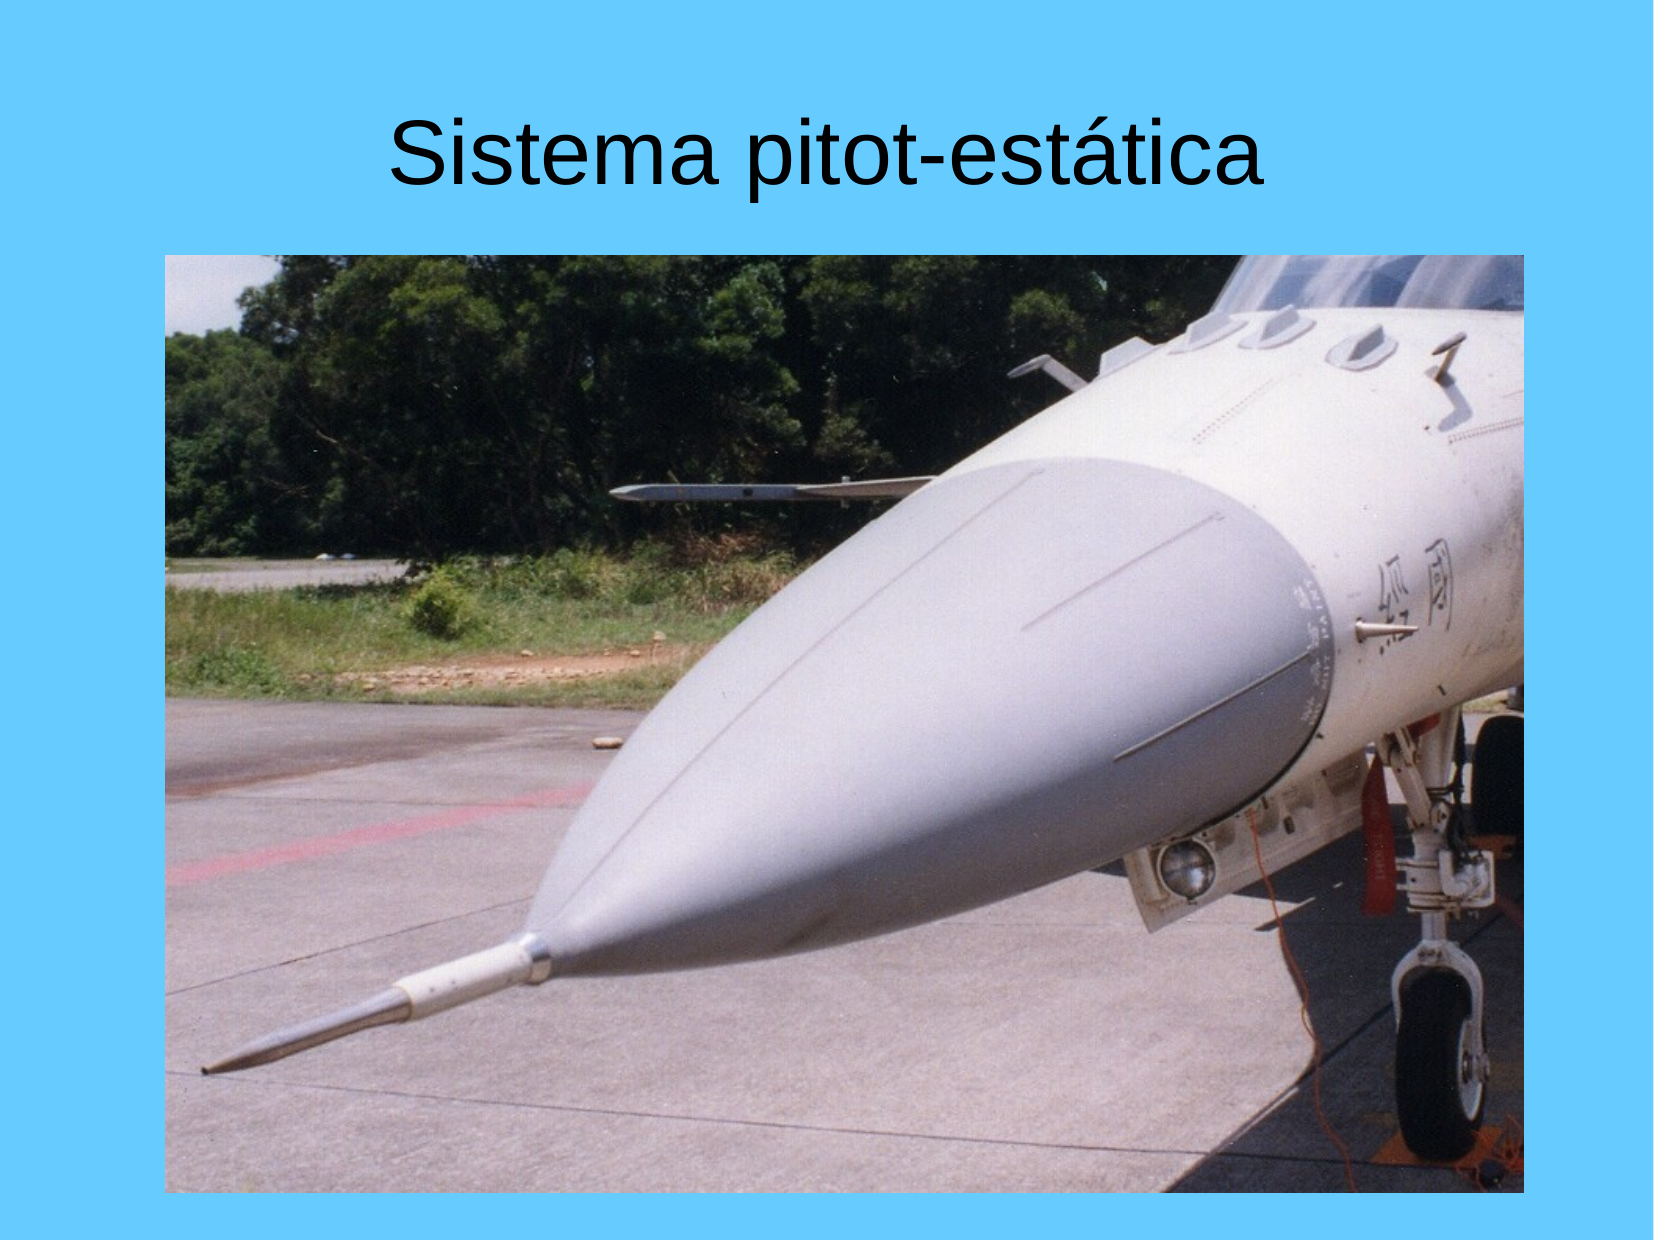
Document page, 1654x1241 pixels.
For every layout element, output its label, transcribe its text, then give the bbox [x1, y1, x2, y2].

title Sistema pitot-estática [82, 49, 1571, 257]
picture [165, 255, 1524, 1193]
